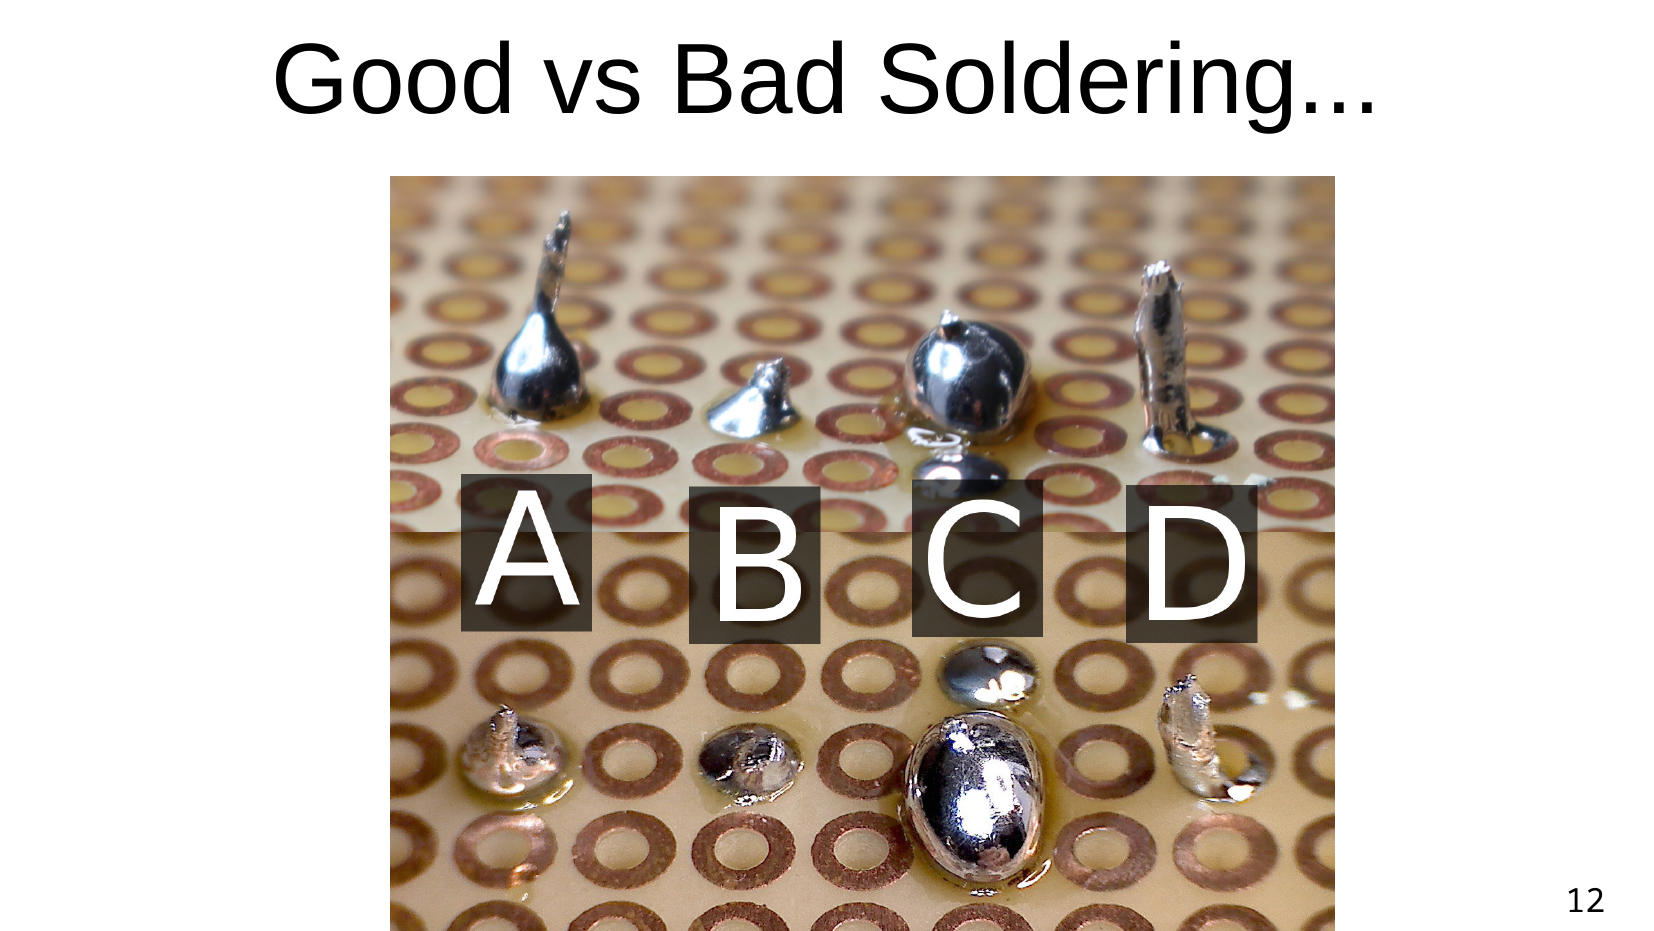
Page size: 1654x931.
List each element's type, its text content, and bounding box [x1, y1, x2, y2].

picture [390, 176, 1336, 931]
title Good vs Bad Soldering... [82, 1, 1571, 157]
